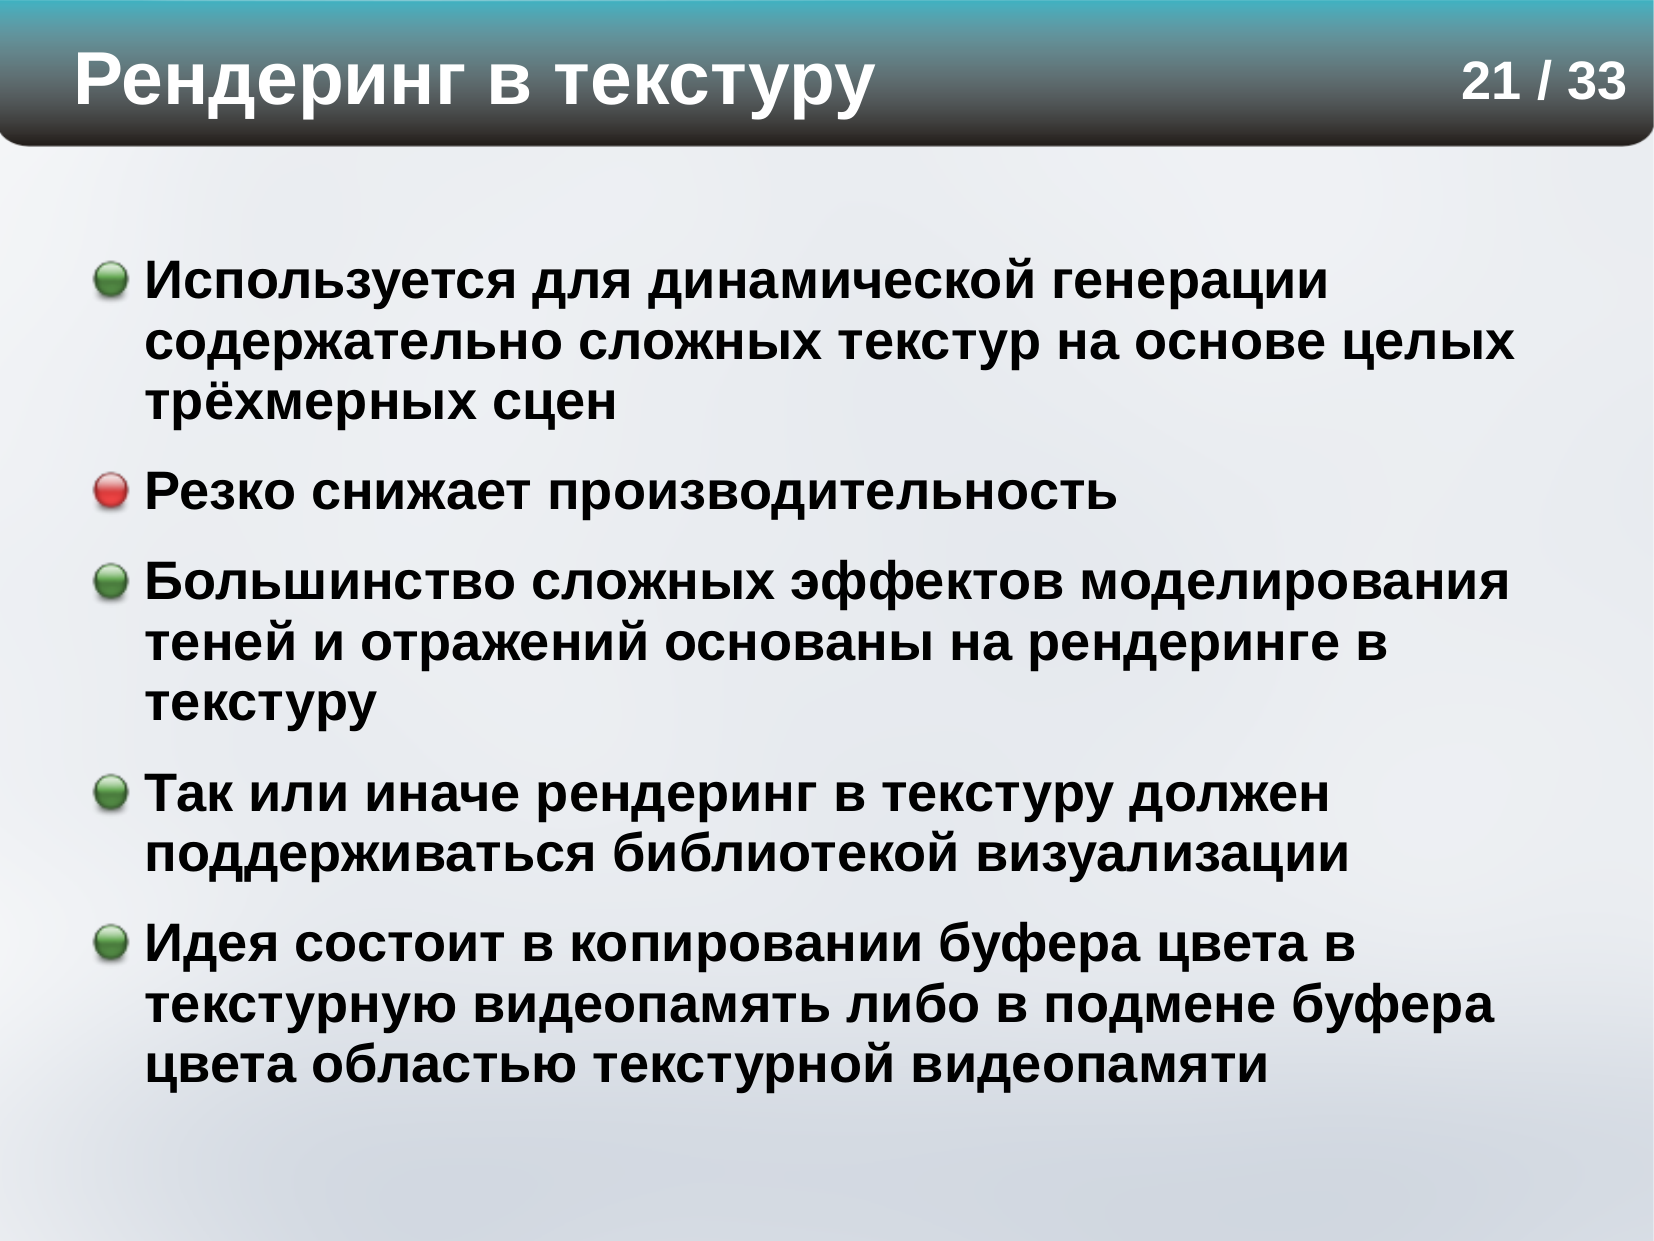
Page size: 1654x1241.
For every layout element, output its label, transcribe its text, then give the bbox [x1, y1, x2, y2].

picture [0, 0, 1654, 1241]
text_box Рендеринг в текстуру [59, 29, 1359, 129]
text_box Используется для динамической генерации содержательно сложных текстур на основе целых трёхмерных сцен Резко снижает производительность Большинство сложных эффектов моделирования теней и отражений основаны на рендеринге в текстуру Так или иначе рендеринг в текстуру должен поддерживаться библиотекой визуализации Идея состоит в копировании буфера цвета в текстурную видеопамять либо в подмене буфера цвета областью текстурной видеопамяти [70, 242, 1595, 1192]
text_box <number> / 33 [1446, 42, 1654, 179]
